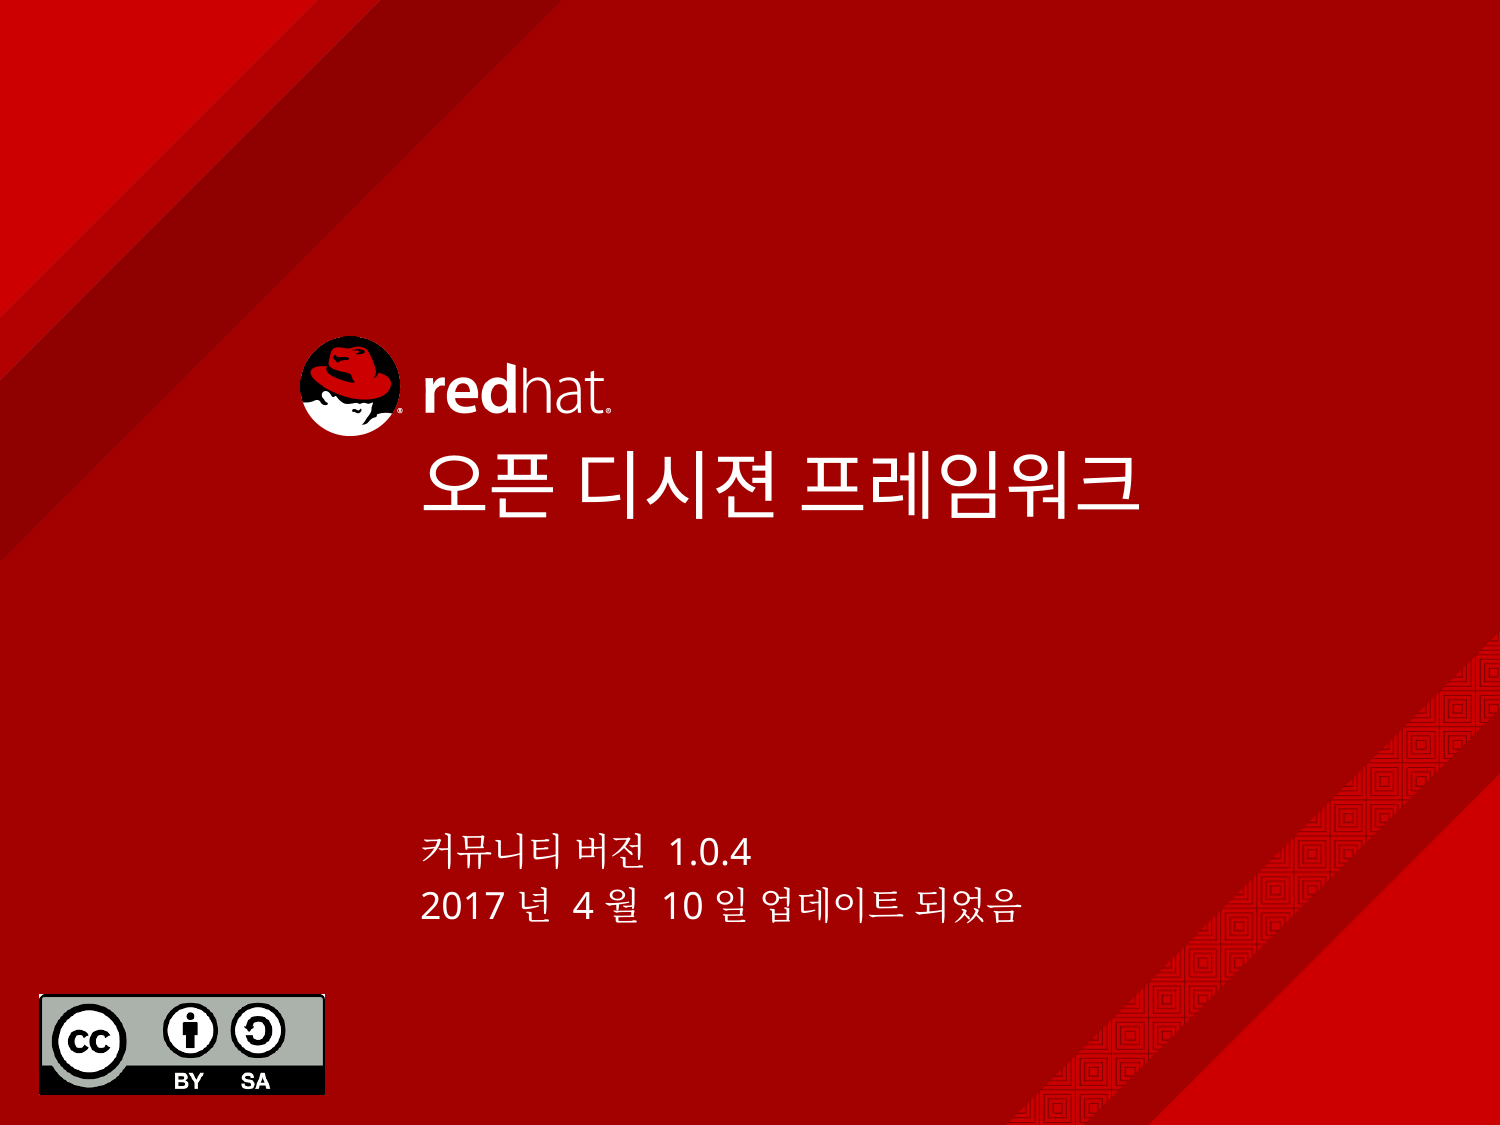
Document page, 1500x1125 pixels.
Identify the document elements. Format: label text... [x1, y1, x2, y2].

title 오픈 디시젼 프레임워크 [420, 457, 1321, 649]
picture [0, 0, 1500, 1125]
text_box 커뮤니티 버전 1.0.4 2017년 4월 10일 업데이트 되었음 [420, 825, 1225, 927]
